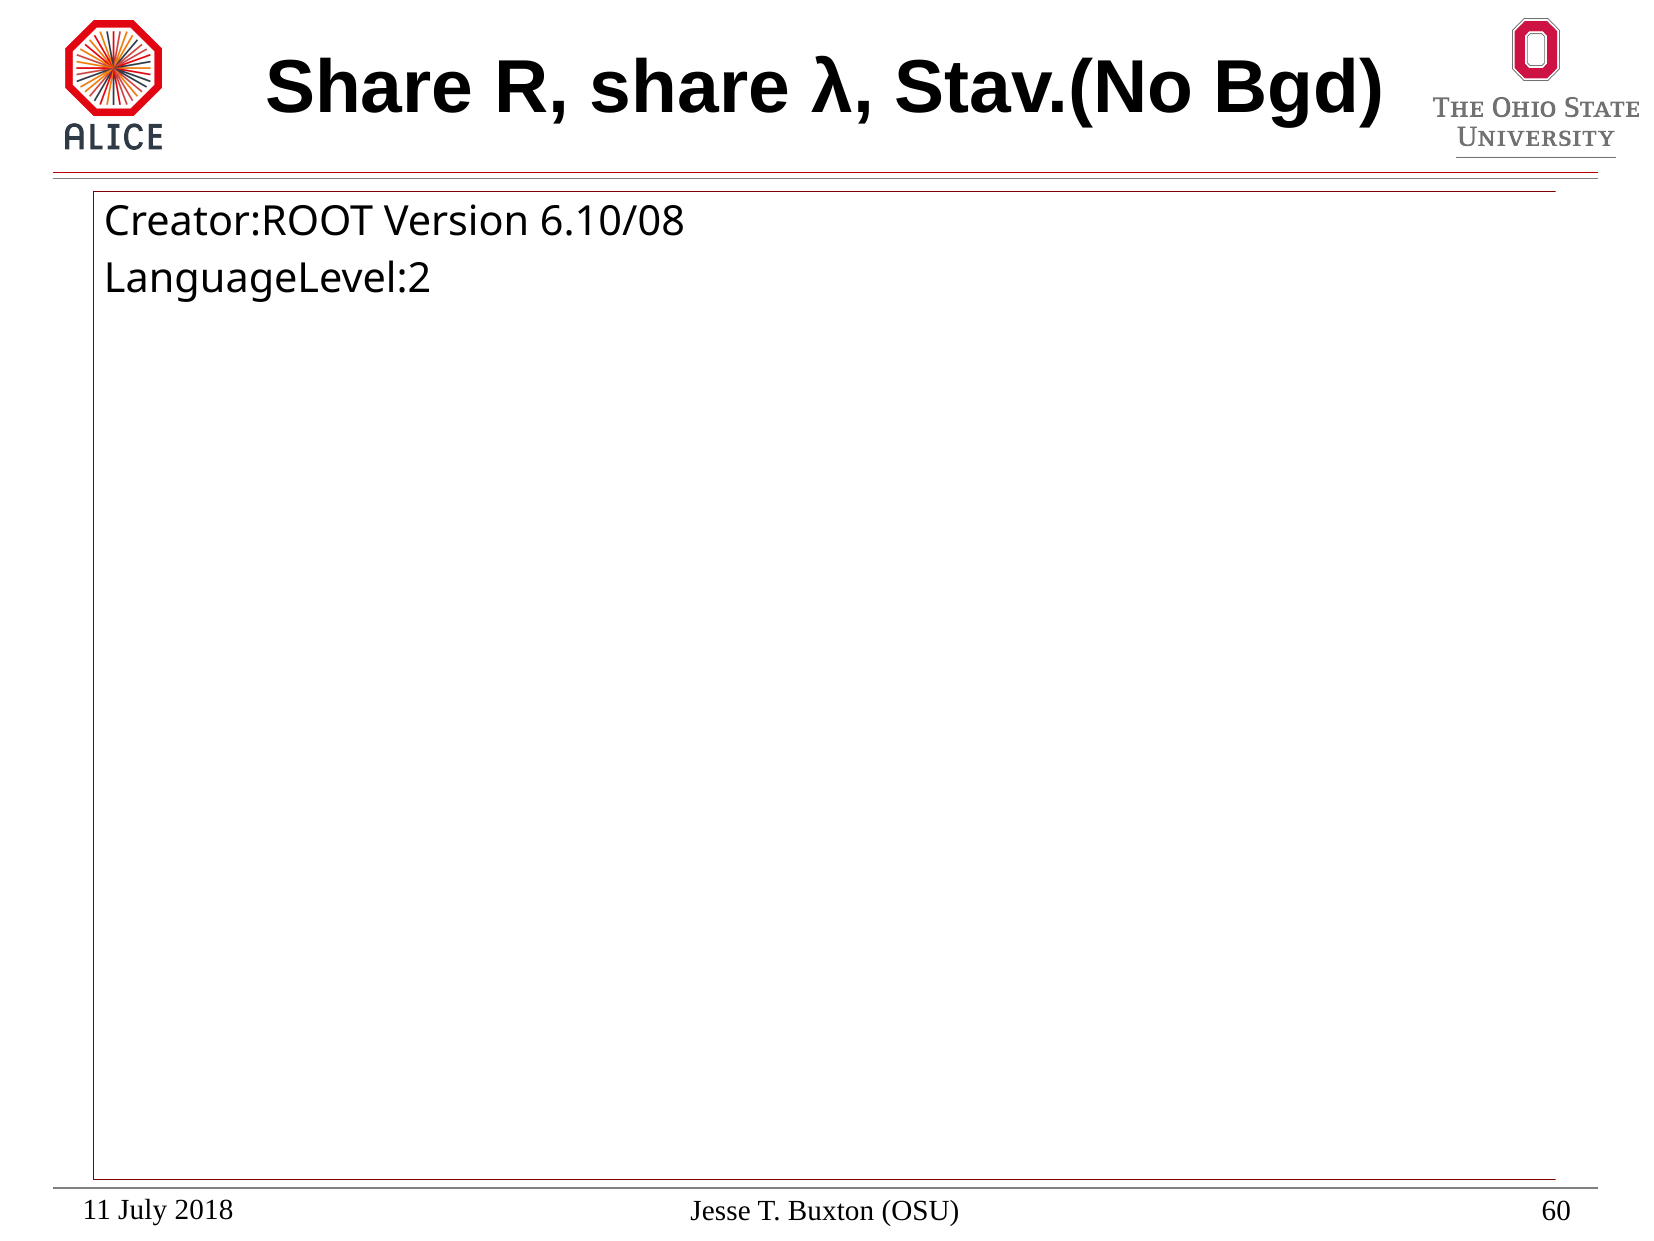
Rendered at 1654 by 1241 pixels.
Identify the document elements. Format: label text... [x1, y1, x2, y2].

picture [65, 20, 137, 150]
picture [1513, 5, 1642, 171]
picture [90, 188, 1556, 1180]
title Share R, share λ, Stav.(No Bgd) [137, 1, 1513, 172]
